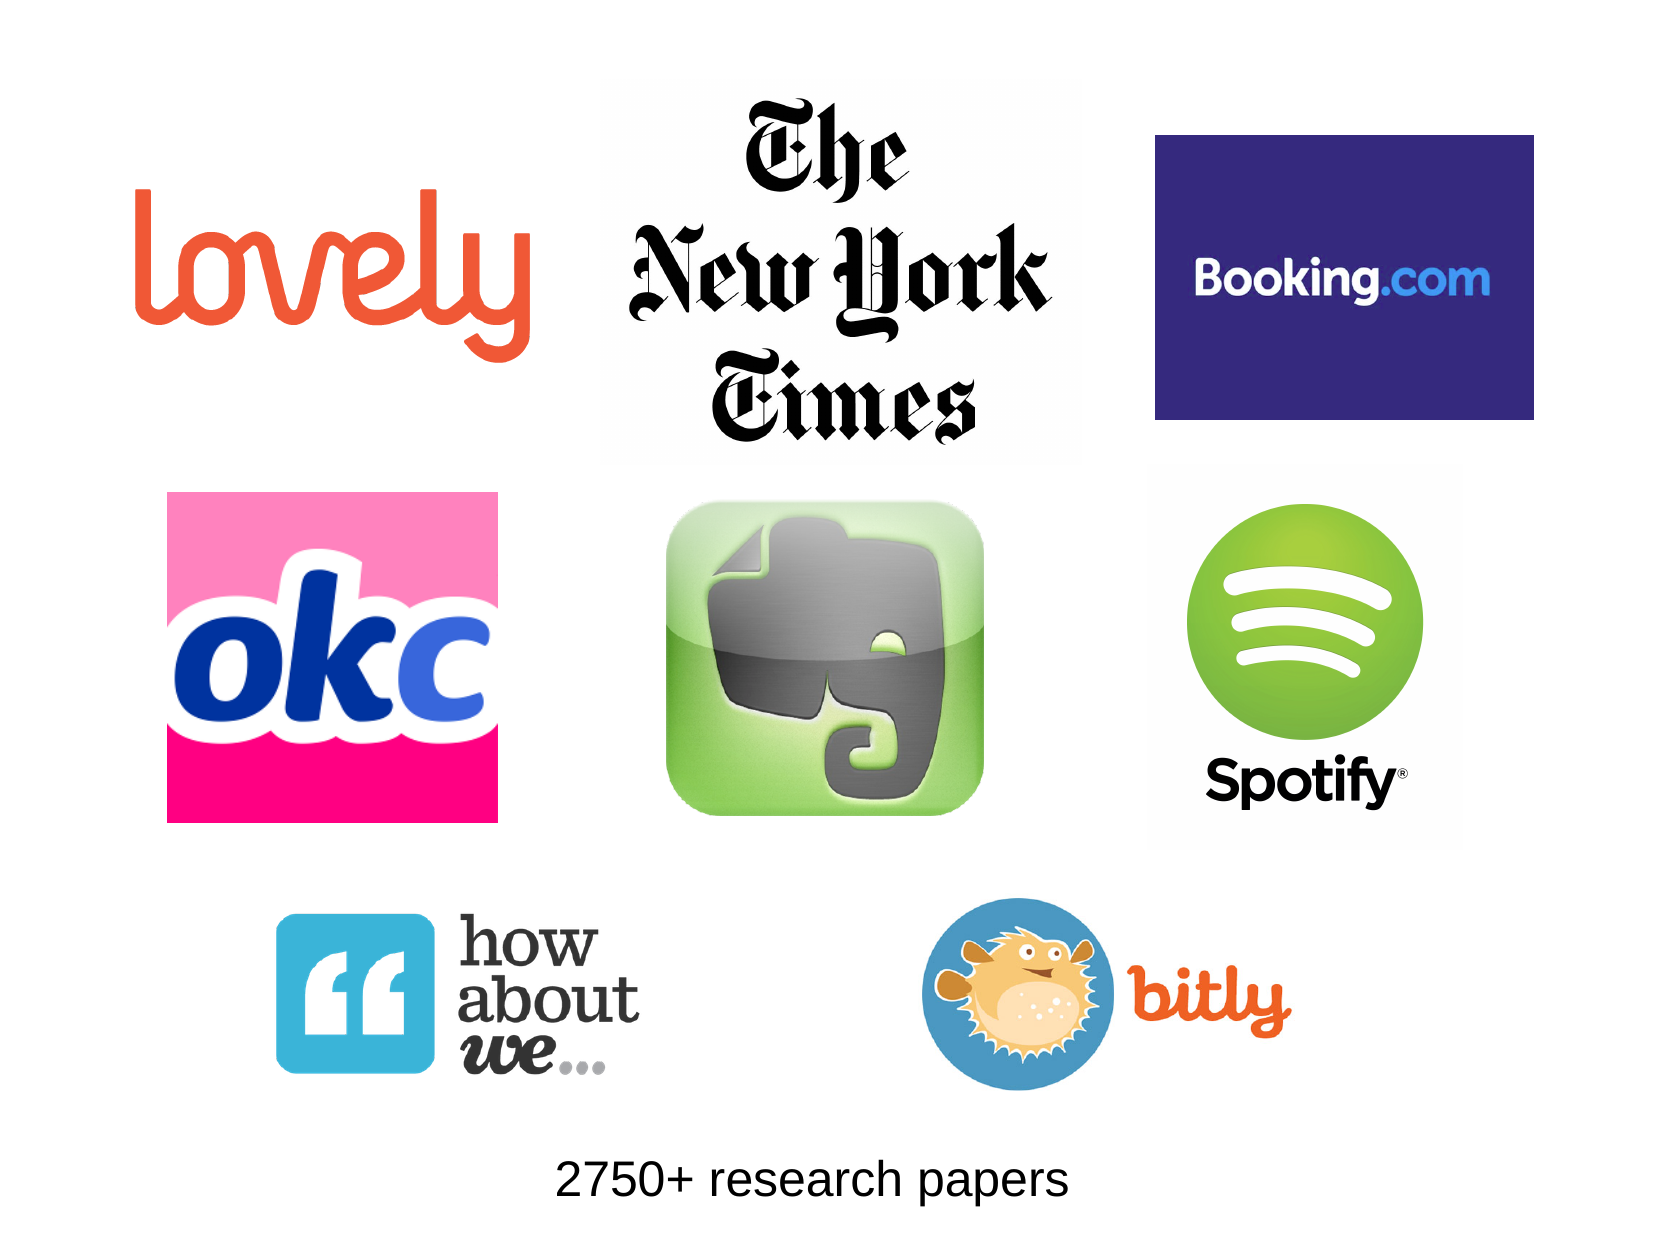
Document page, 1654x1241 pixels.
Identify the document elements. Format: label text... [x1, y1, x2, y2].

picture [1147, 464, 1463, 850]
picture [900, 881, 1306, 1106]
picture [89, 145, 576, 395]
text_box 2750+ research papers [539, 1143, 1170, 1215]
picture [600, 79, 1082, 466]
picture [666, 499, 984, 816]
picture [167, 492, 498, 823]
picture [270, 900, 645, 1088]
picture [1155, 135, 1534, 421]
